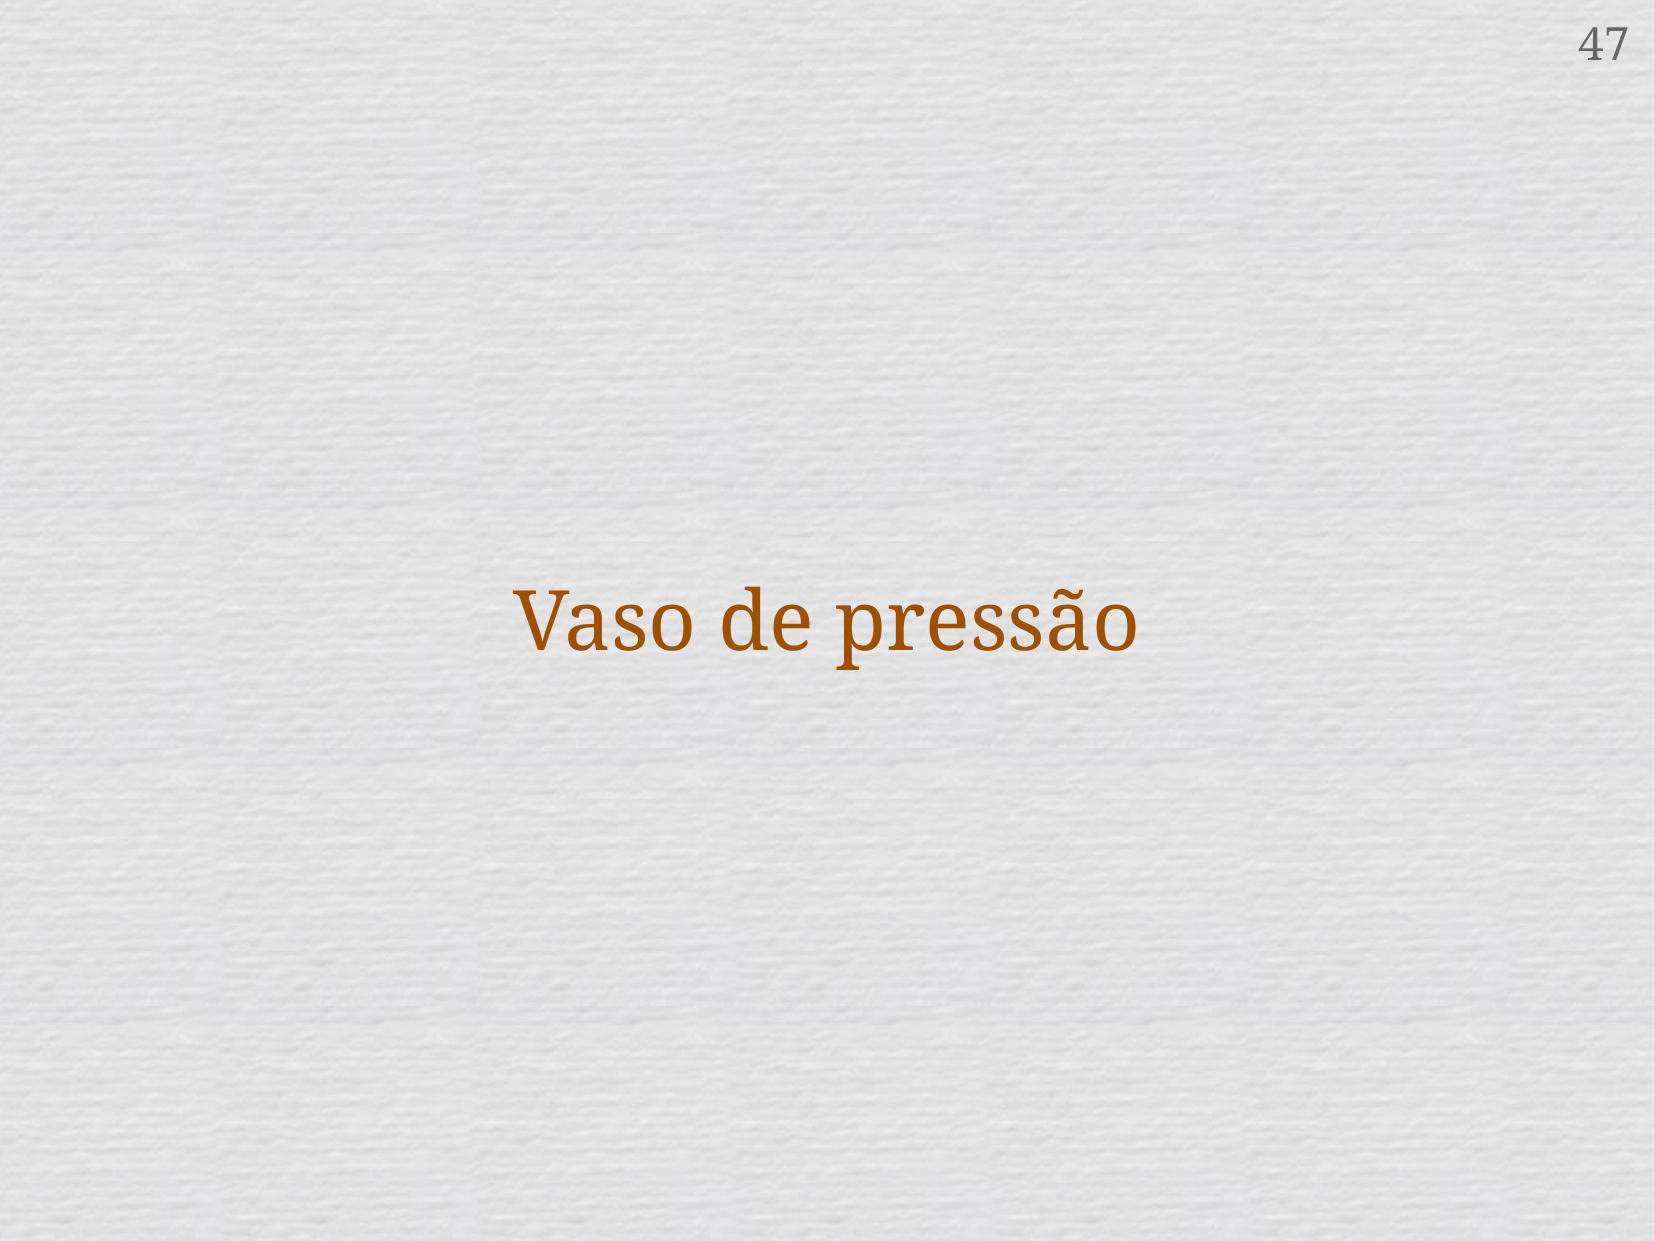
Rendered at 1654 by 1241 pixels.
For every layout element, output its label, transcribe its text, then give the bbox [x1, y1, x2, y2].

picture [0, 0, 1654, 1241]
title Vaso de pressão [59, 29, 1595, 1211]
